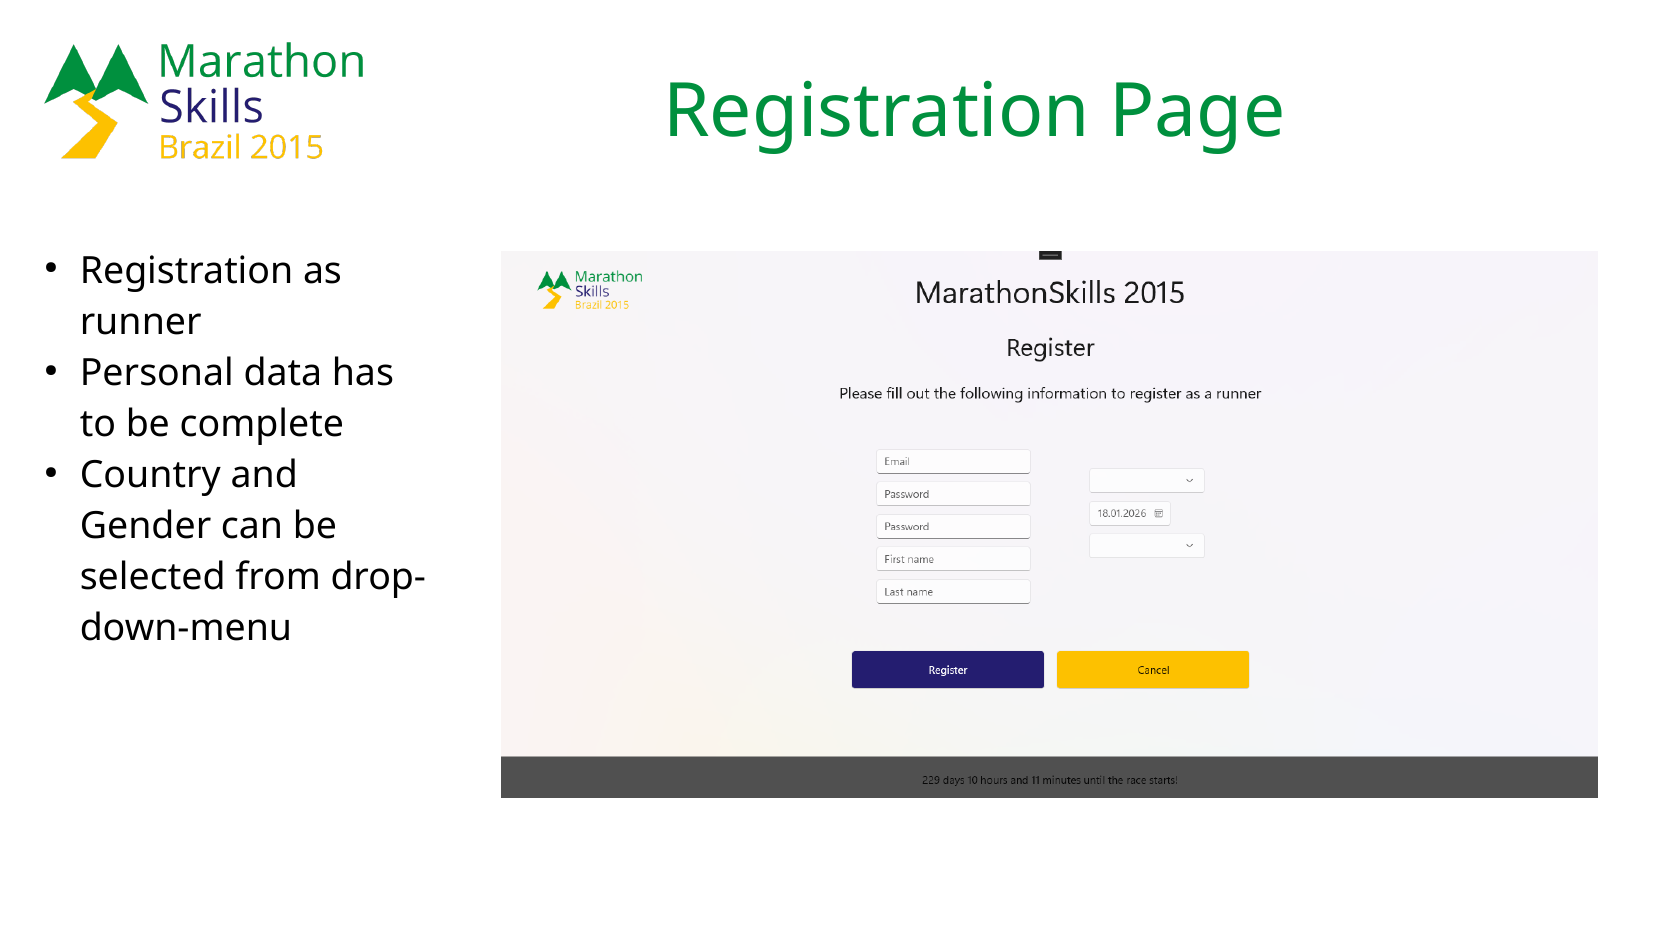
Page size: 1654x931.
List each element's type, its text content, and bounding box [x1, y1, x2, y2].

picture [29, 29, 384, 173]
text_box Registration as runner Personal data has to be complete Country and Gender can be selected from drop-down-menu [29, 236, 443, 827]
picture [501, 251, 1598, 798]
title Registration Page [413, 29, 1536, 185]
